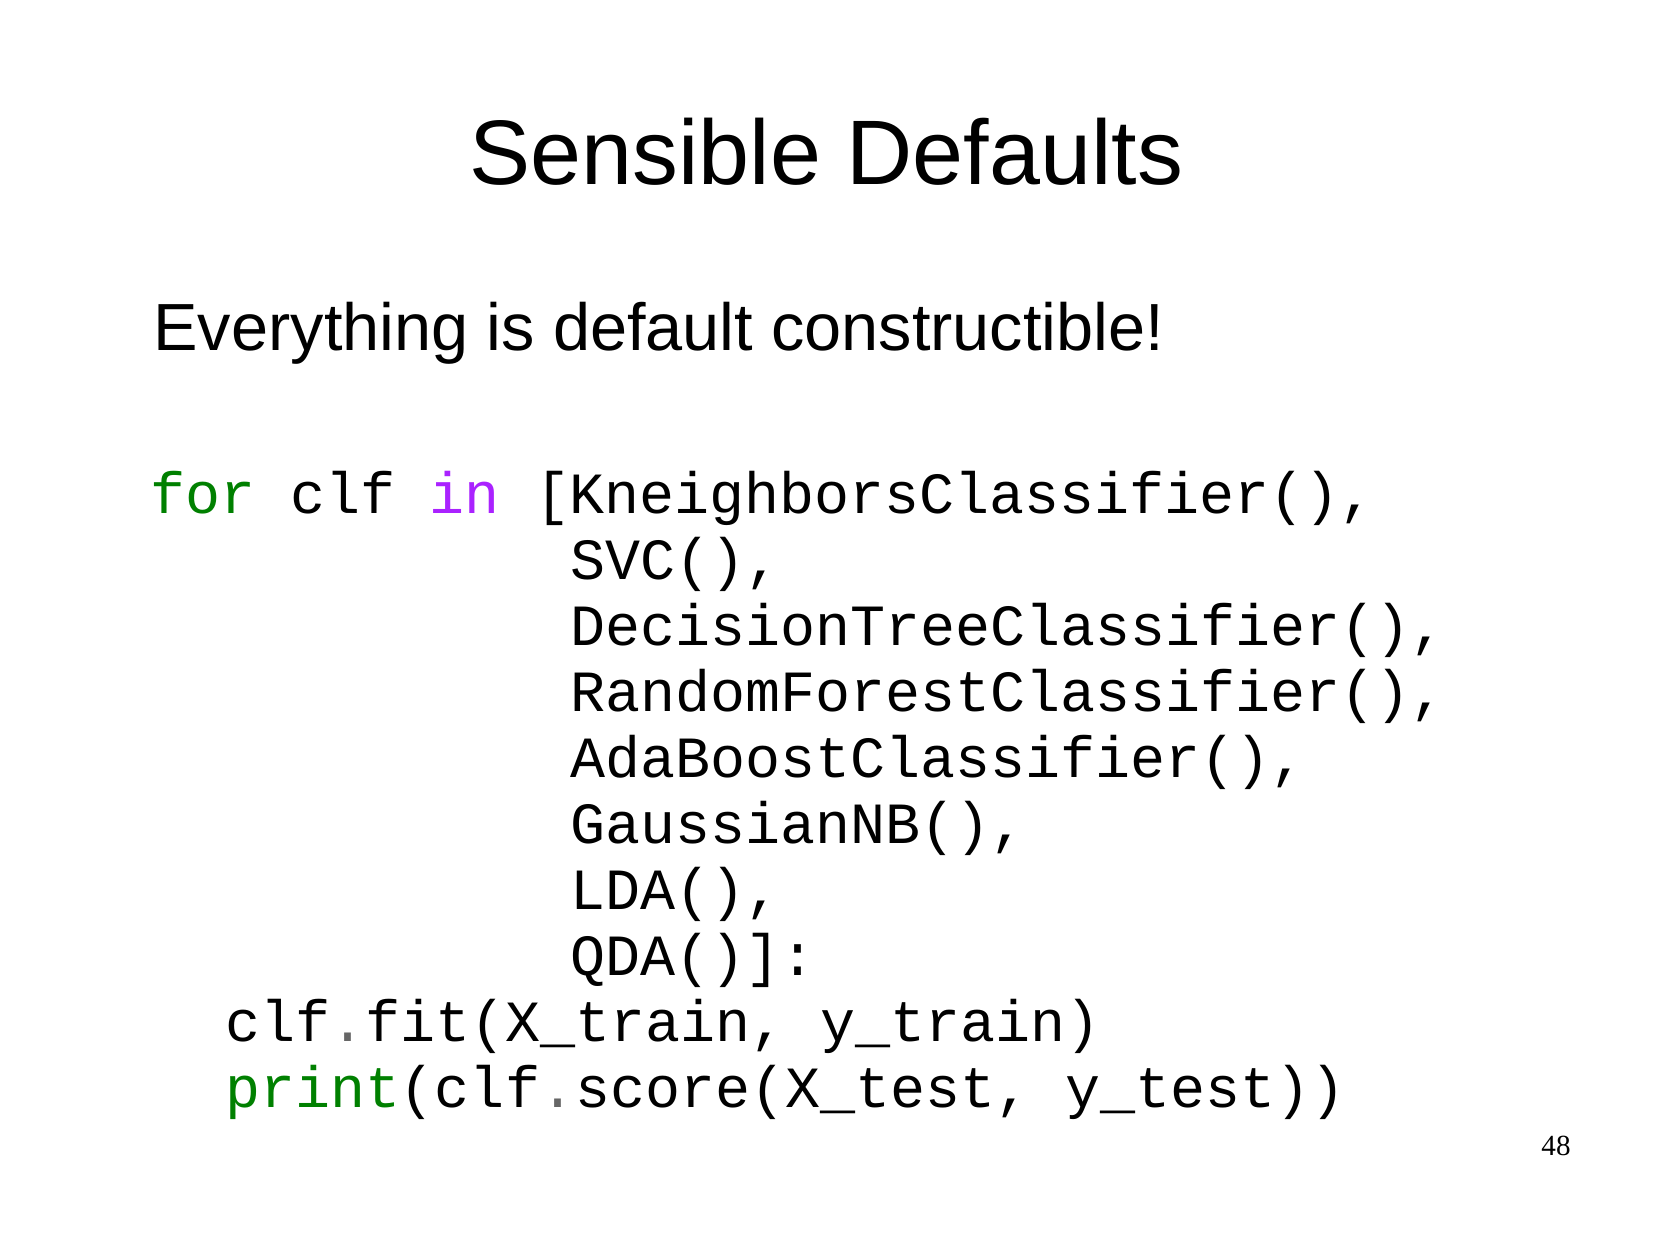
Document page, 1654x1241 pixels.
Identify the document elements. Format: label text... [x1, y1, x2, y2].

list Everything is default constructible! [82, 290, 1571, 1010]
title Sensible Defaults [82, 49, 1571, 257]
text_box for clf in [KneighborsClassifier(), SVC(), DecisionTreeClassifier(), RandomForestClassifier(), AdaBoostClassifier(), GaussianNB(), LDA(), QDA()]: clf.fit(X_train, y_train) print(clf.score(X_test, y_test)) [150, 464, 1446, 1126]
